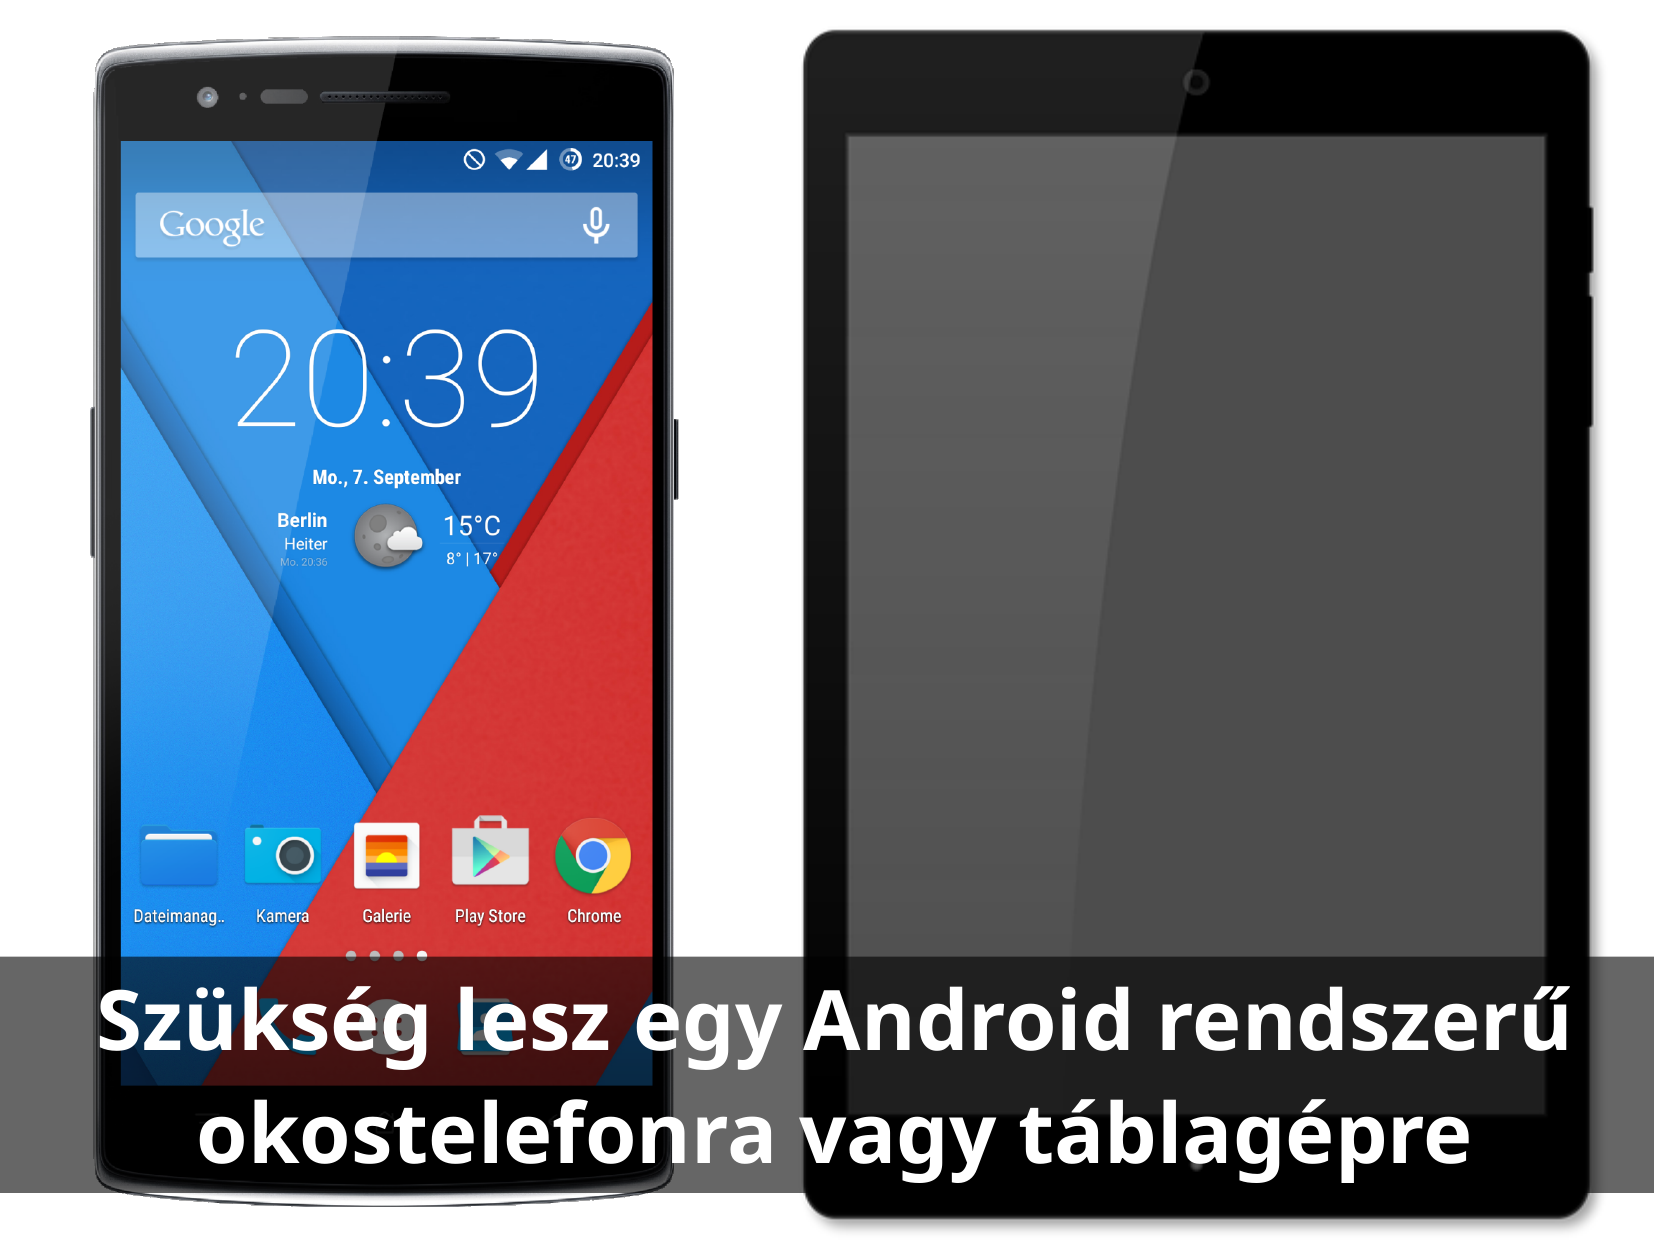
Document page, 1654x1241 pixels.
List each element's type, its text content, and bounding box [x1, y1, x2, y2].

picture [727, 1193, 1654, 1241]
picture [727, 0, 1654, 956]
picture [46, 0, 721, 956]
picture [46, 1193, 721, 1241]
text_box Szükség lesz egy Android rendszerű okostelefonra vagy táblagépre [0, 956, 1654, 1193]
